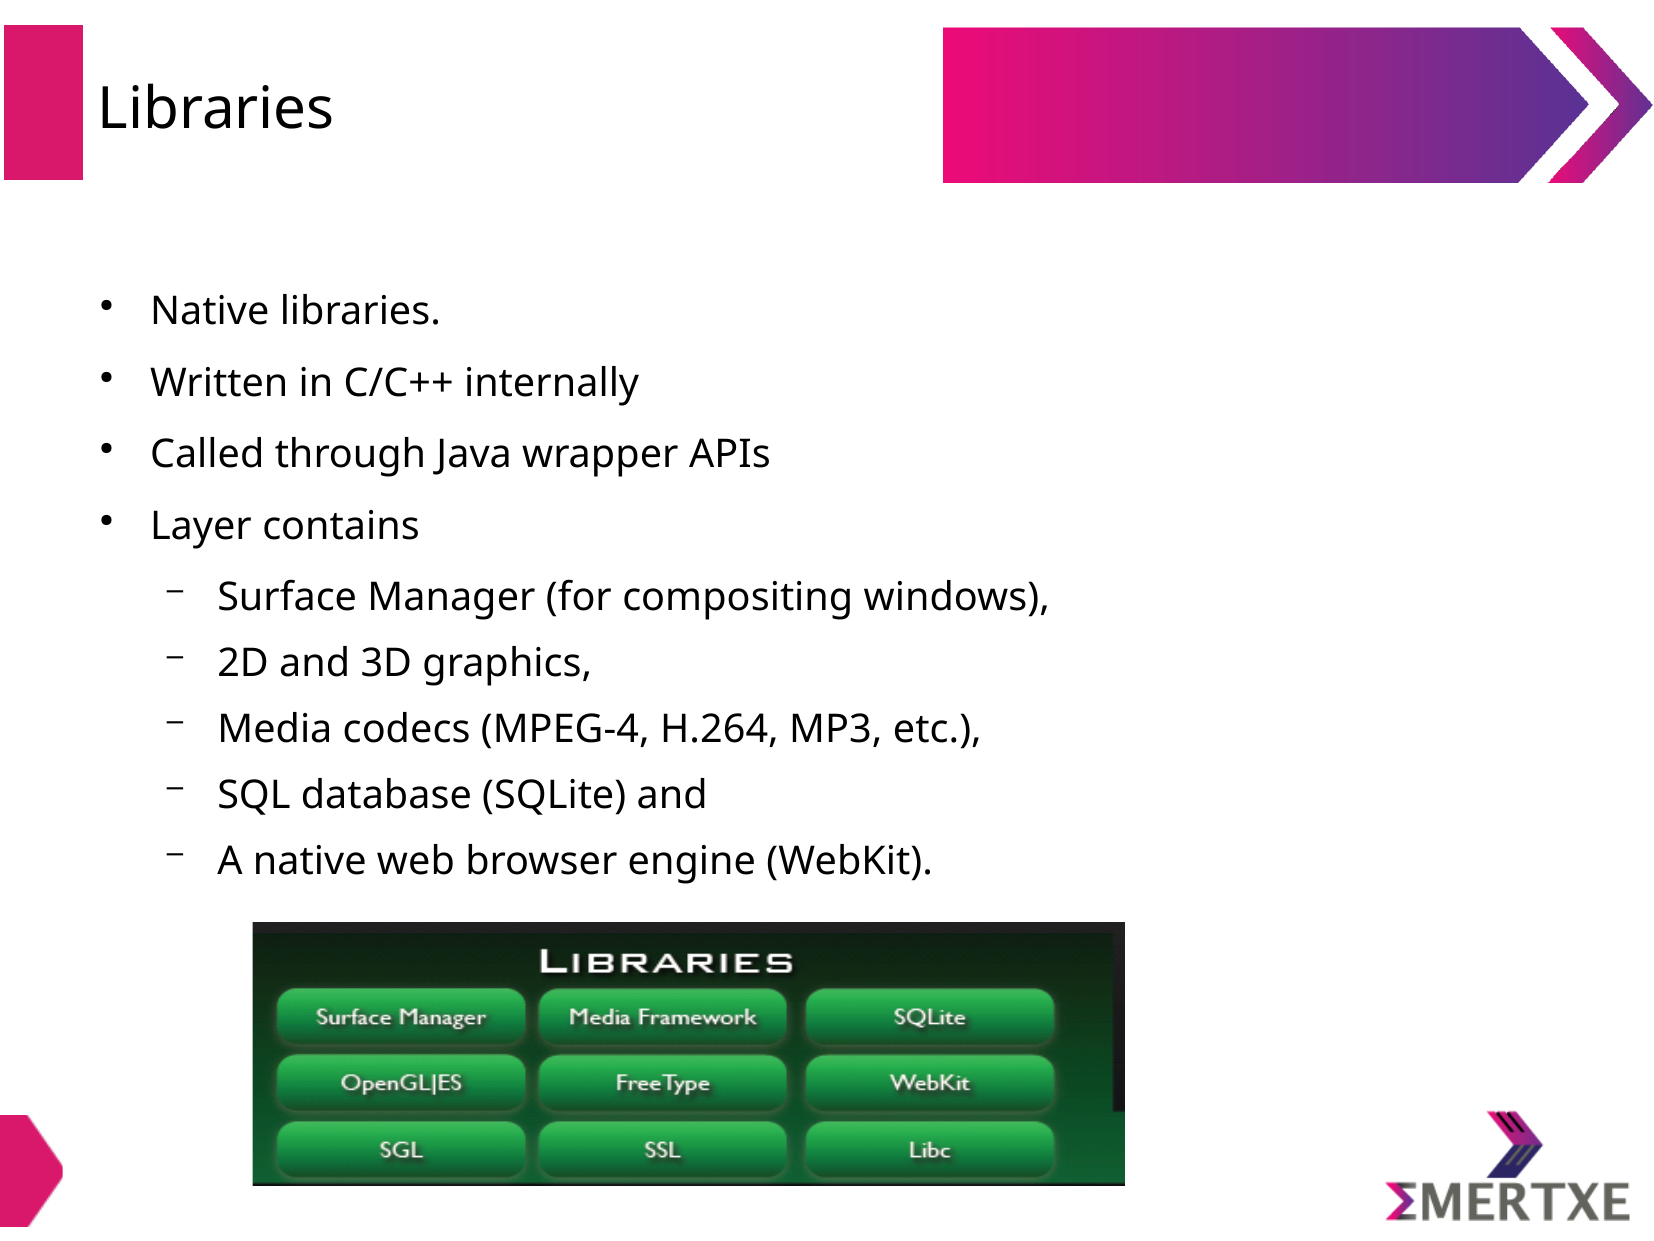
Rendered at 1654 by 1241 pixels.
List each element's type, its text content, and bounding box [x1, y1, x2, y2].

picture [1571, 27, 1653, 183]
picture [252, 922, 1126, 1186]
list Native libraries. Written in C/C++ internally Called through Java wrapper APIs Layer contains Surface Manager (for compositing windows), 2D and 3D graphics, Media codecs (MPEG-4, H.264, MP3, etc.), SQL database (SQLite) and A native web browser engine (WebKit). [82, 290, 1571, 886]
picture [1385, 1107, 1631, 1221]
title Libraries [82, 2, 1571, 210]
